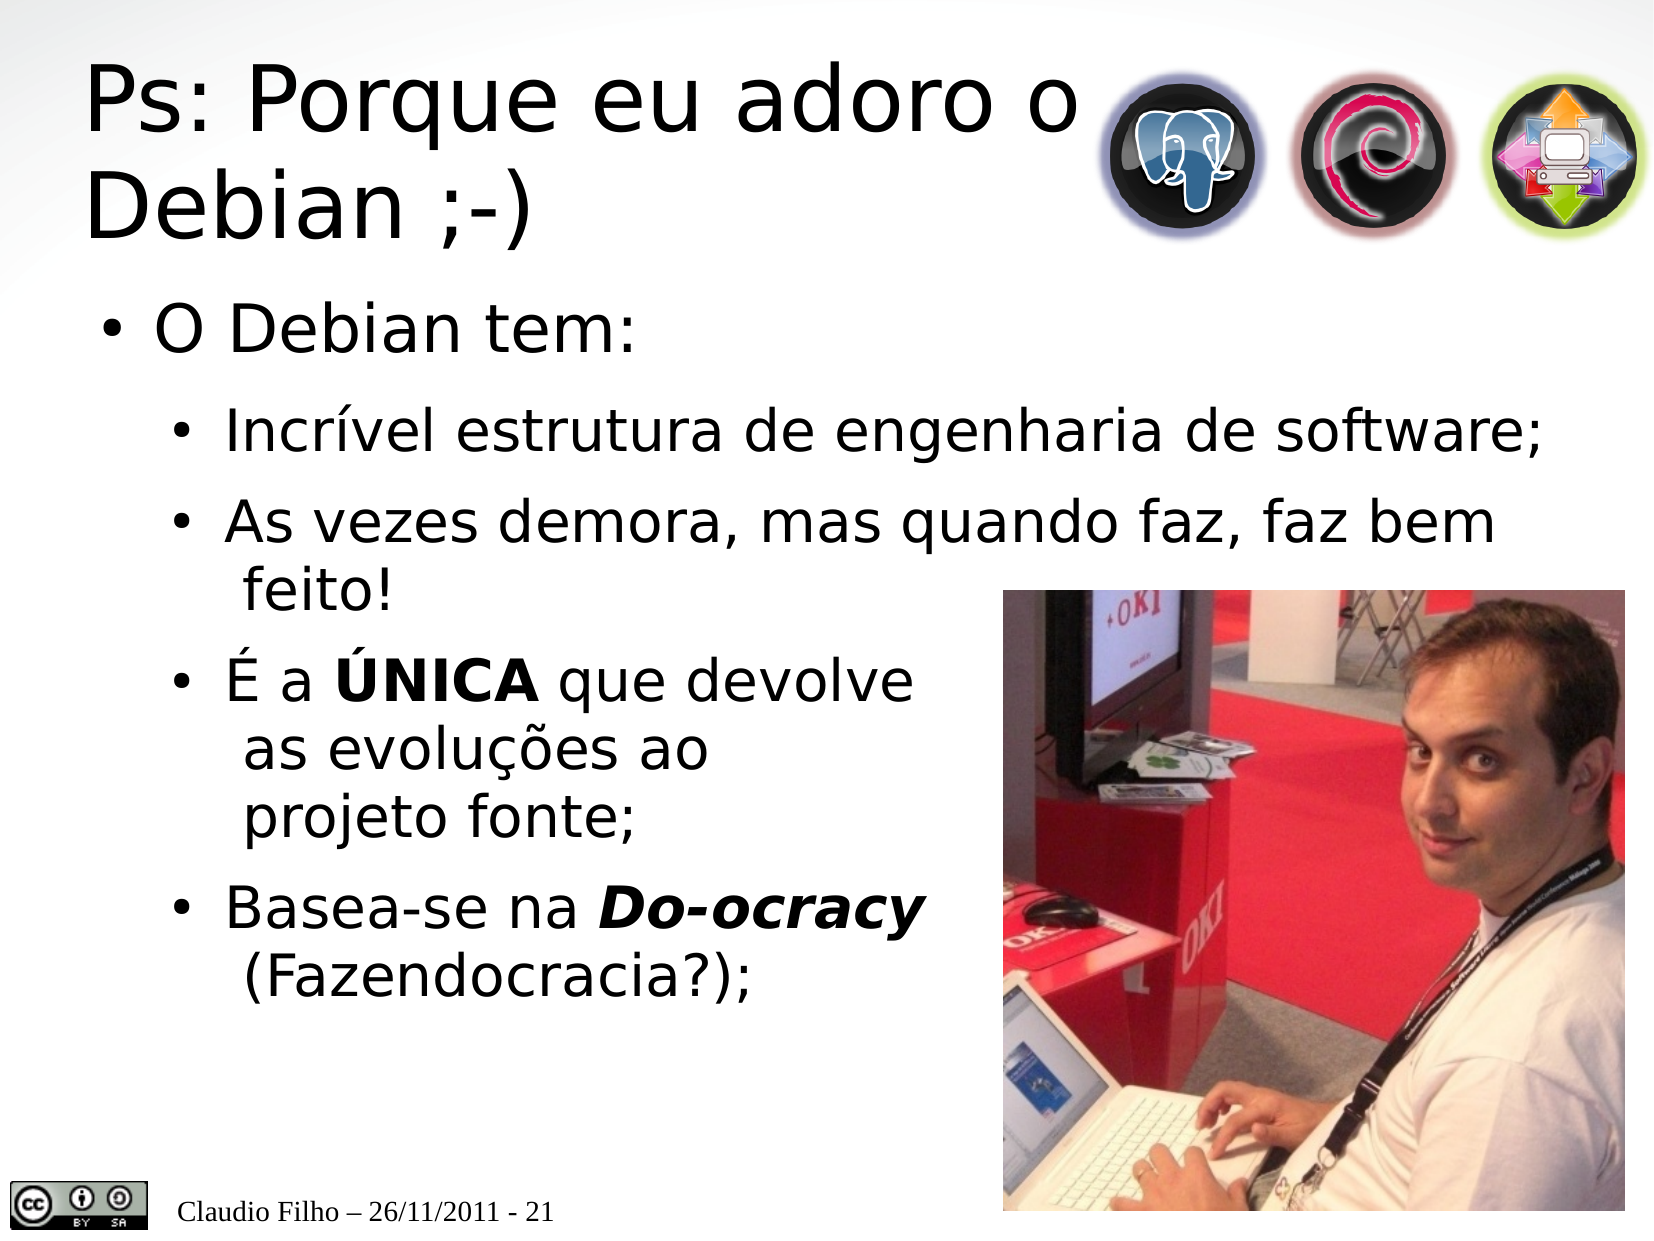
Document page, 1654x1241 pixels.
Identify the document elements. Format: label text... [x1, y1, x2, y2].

title Ps: Porque eu adoro o Debian ;-) [82, 45, 1093, 261]
picture [0, 0, 1654, 325]
list O Debian tem: Incrível estrutura de engenharia de software; As vezes demora, mas quando faz, faz bem feito! É a ÚNICA que devolve as evoluções ao projeto fonte; Basea-se na Do-ocracy (Fazendocracia?); [82, 290, 1571, 1109]
picture [10, 1181, 148, 1230]
picture [1003, 590, 1625, 1211]
